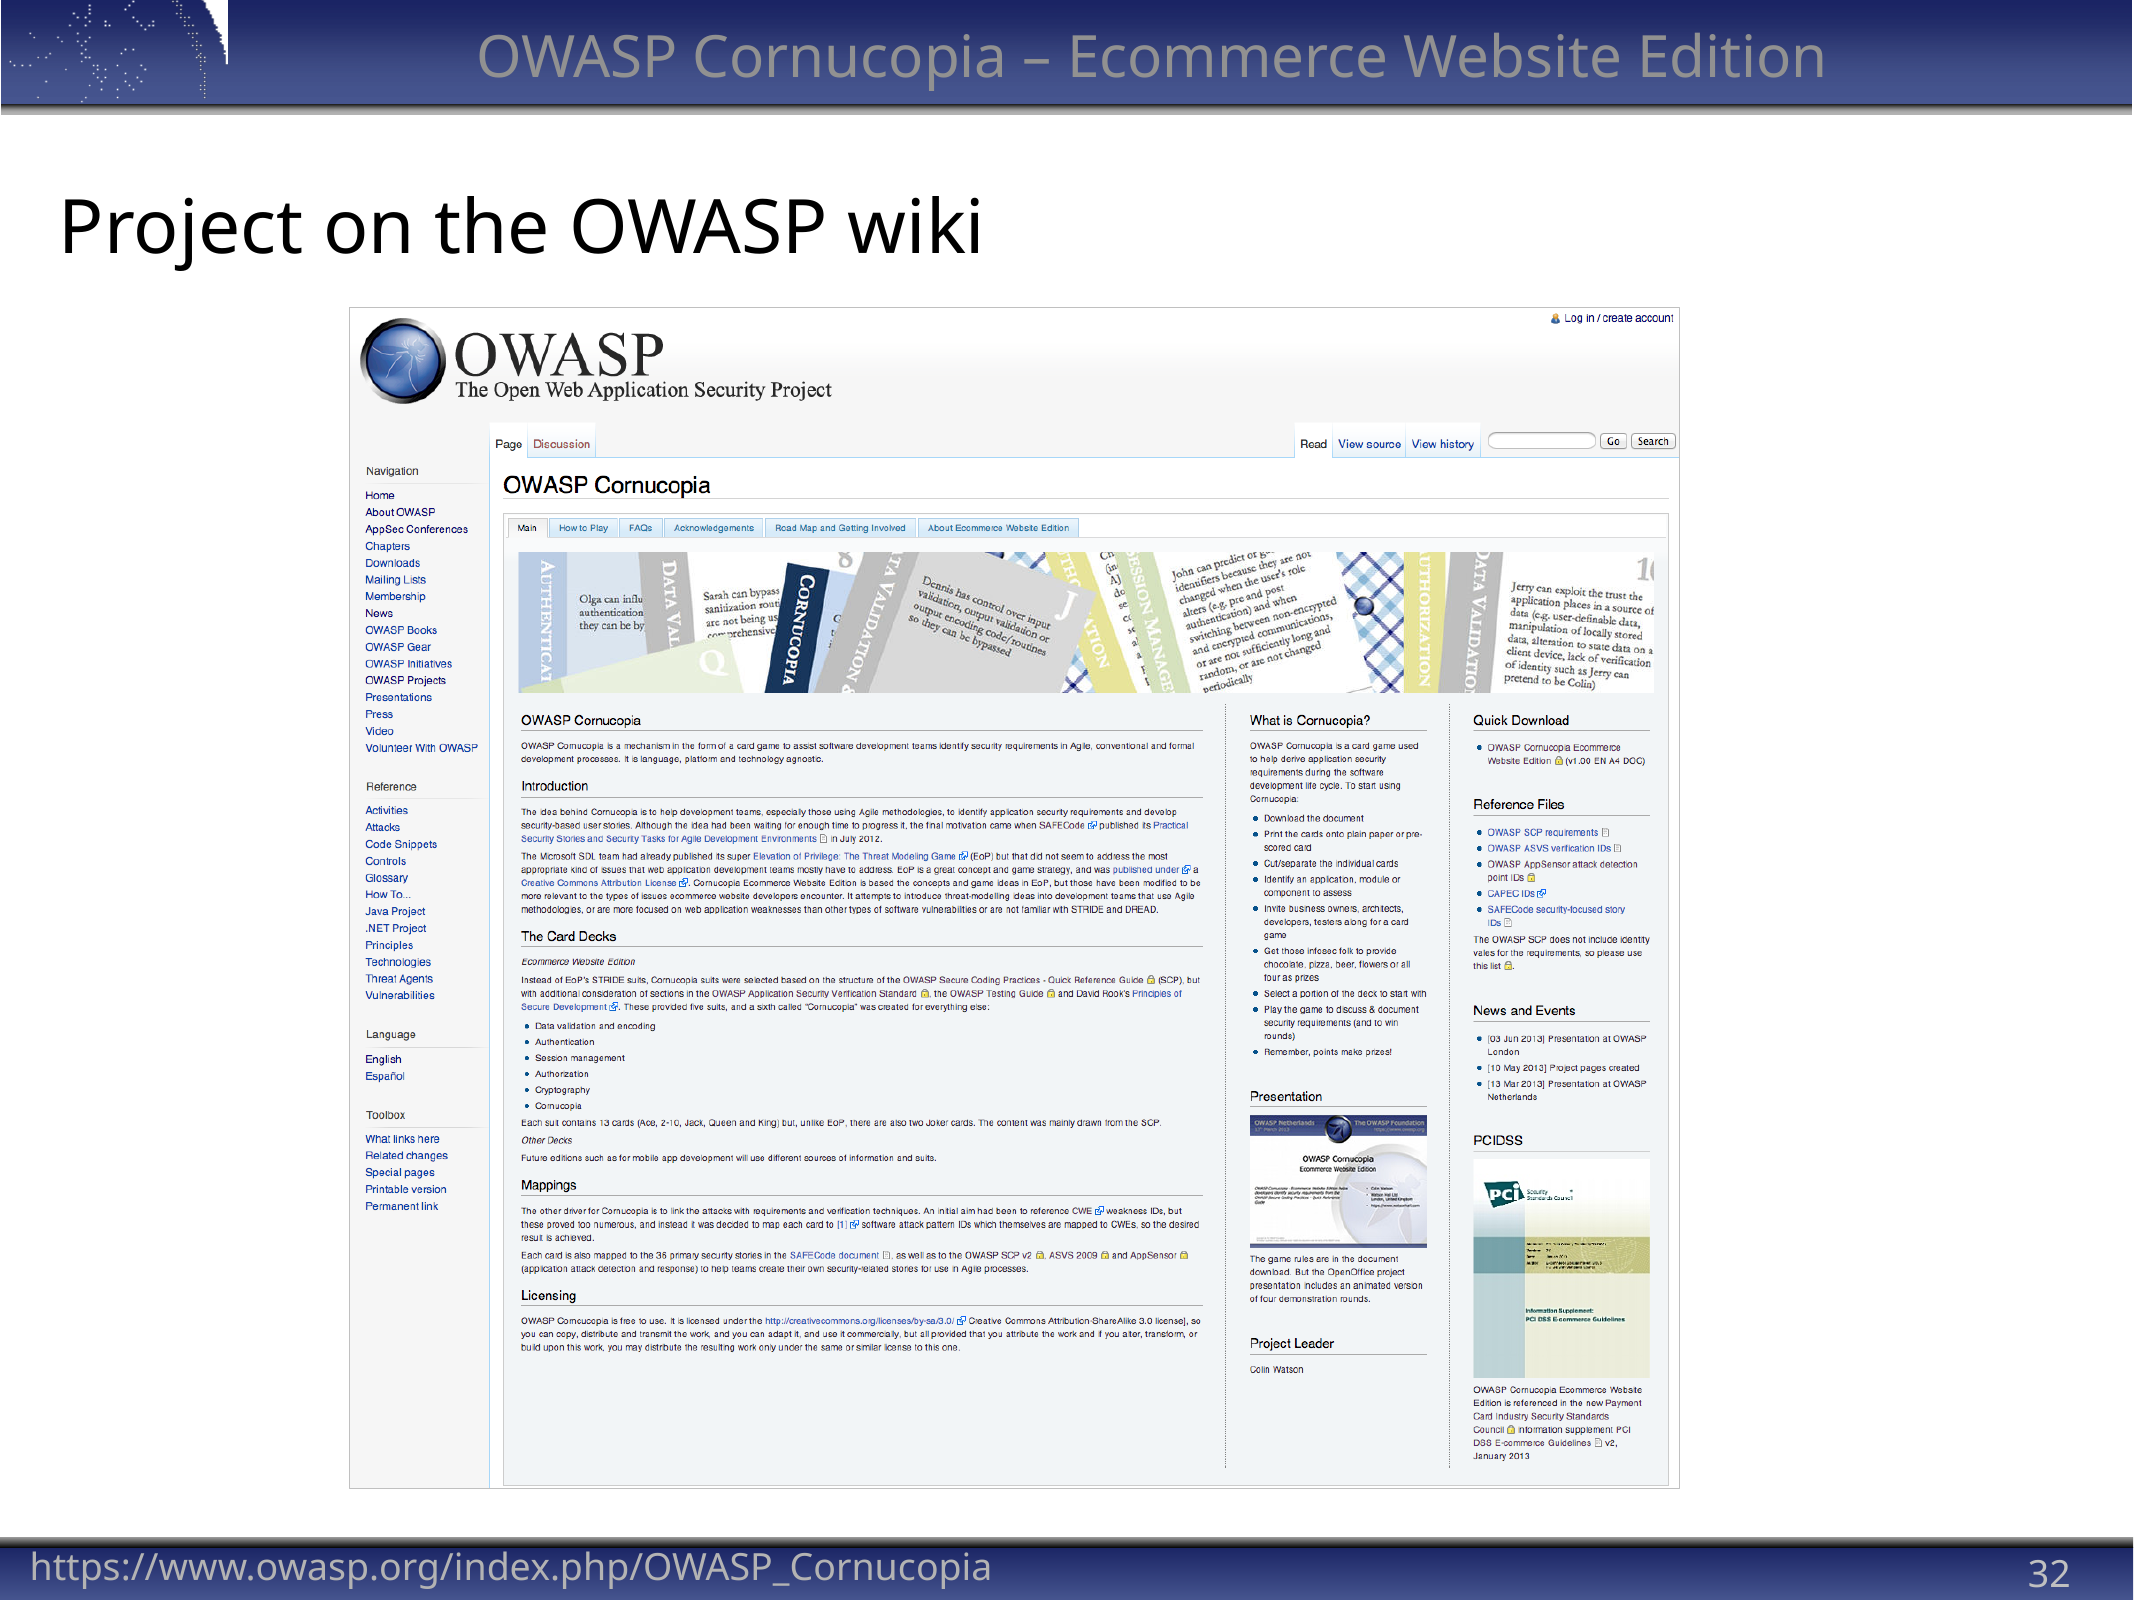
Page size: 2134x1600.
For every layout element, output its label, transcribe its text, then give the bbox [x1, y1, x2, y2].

list https://www.owasp.org/index.php/OWASP_Cornucopia [29, 1540, 2038, 1600]
picture [350, 307, 1680, 1489]
title Project on the OWASP wiki [58, 124, 2126, 325]
